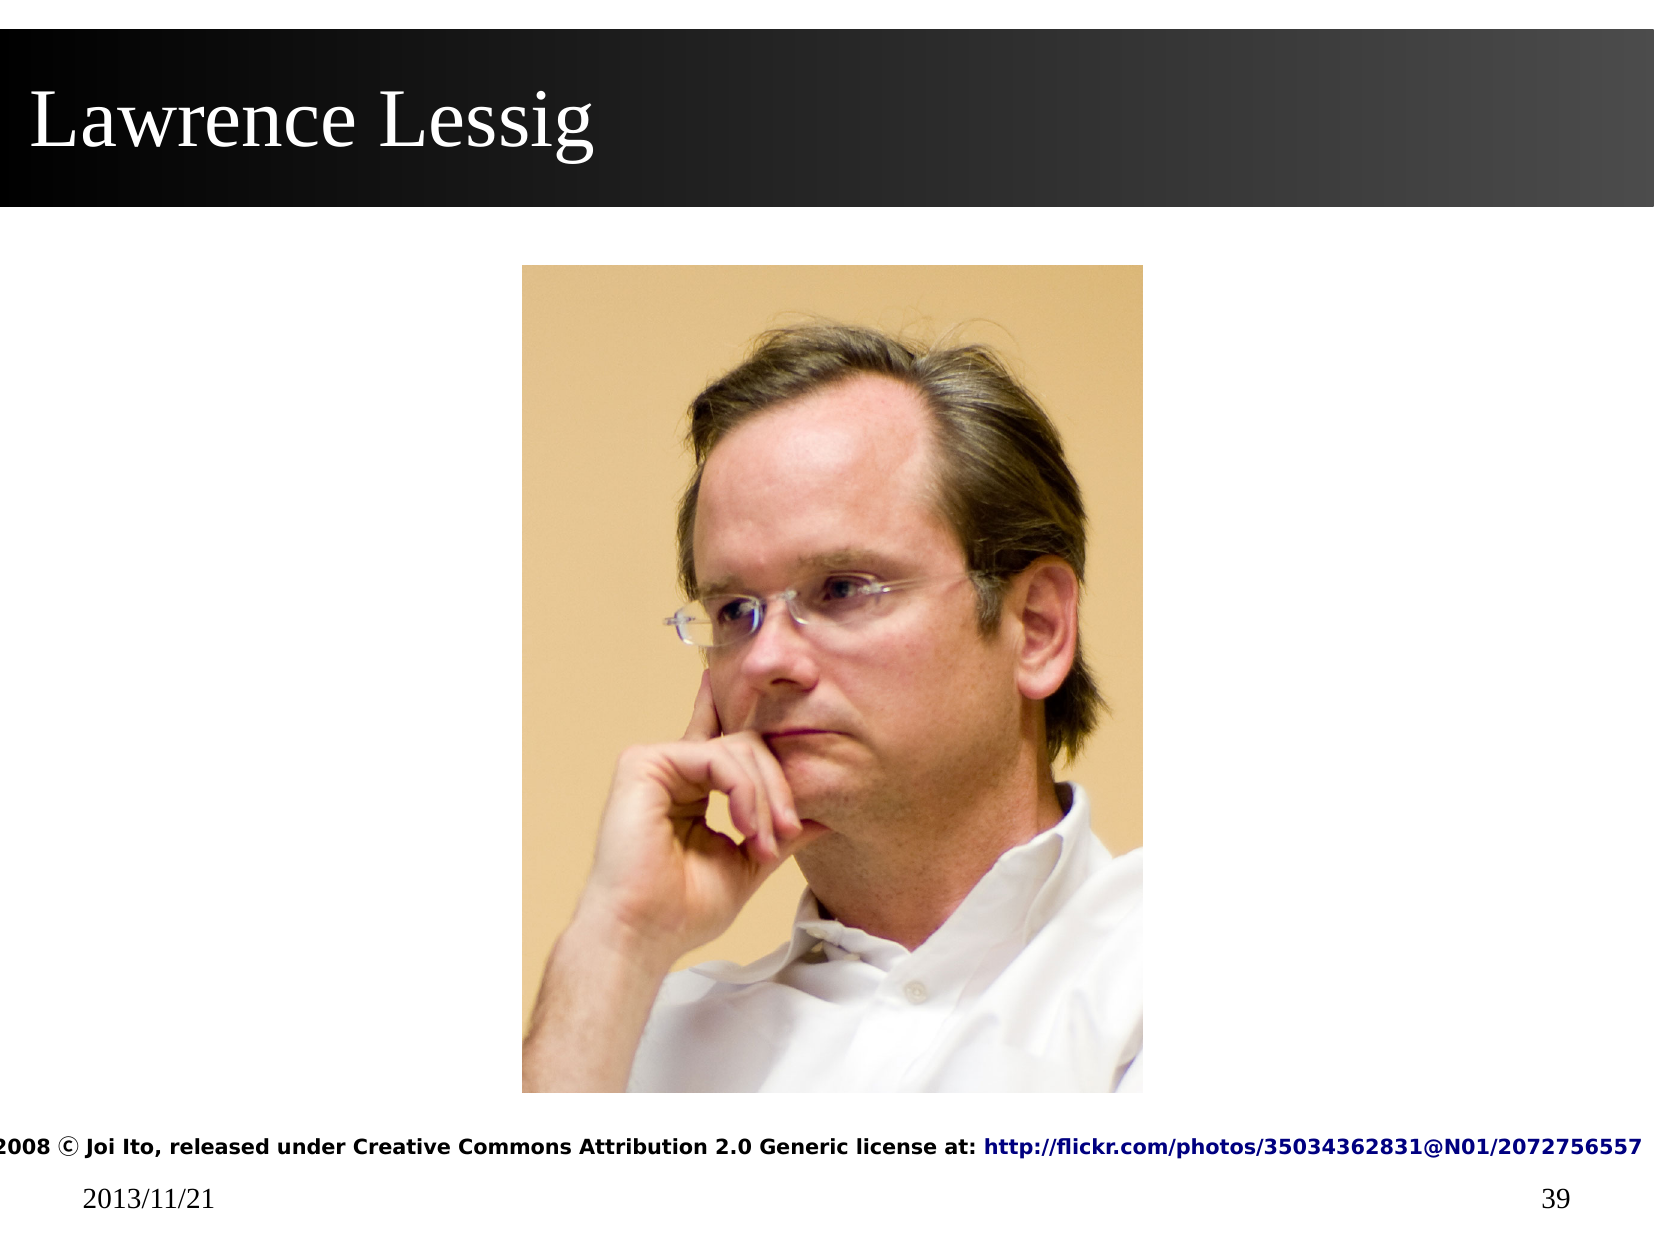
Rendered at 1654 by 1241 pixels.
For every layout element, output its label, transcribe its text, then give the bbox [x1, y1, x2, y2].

text_box Lawrence Lessig [0, 29, 1654, 207]
text_box 2008 Ⓒ Joi Ito, released under Creative Commons Attribution 2.0 Generic license at: http://flickr.com/photos/35034362831@N01/2072756557 [23, 1127, 1613, 1168]
picture [522, 265, 1143, 1093]
